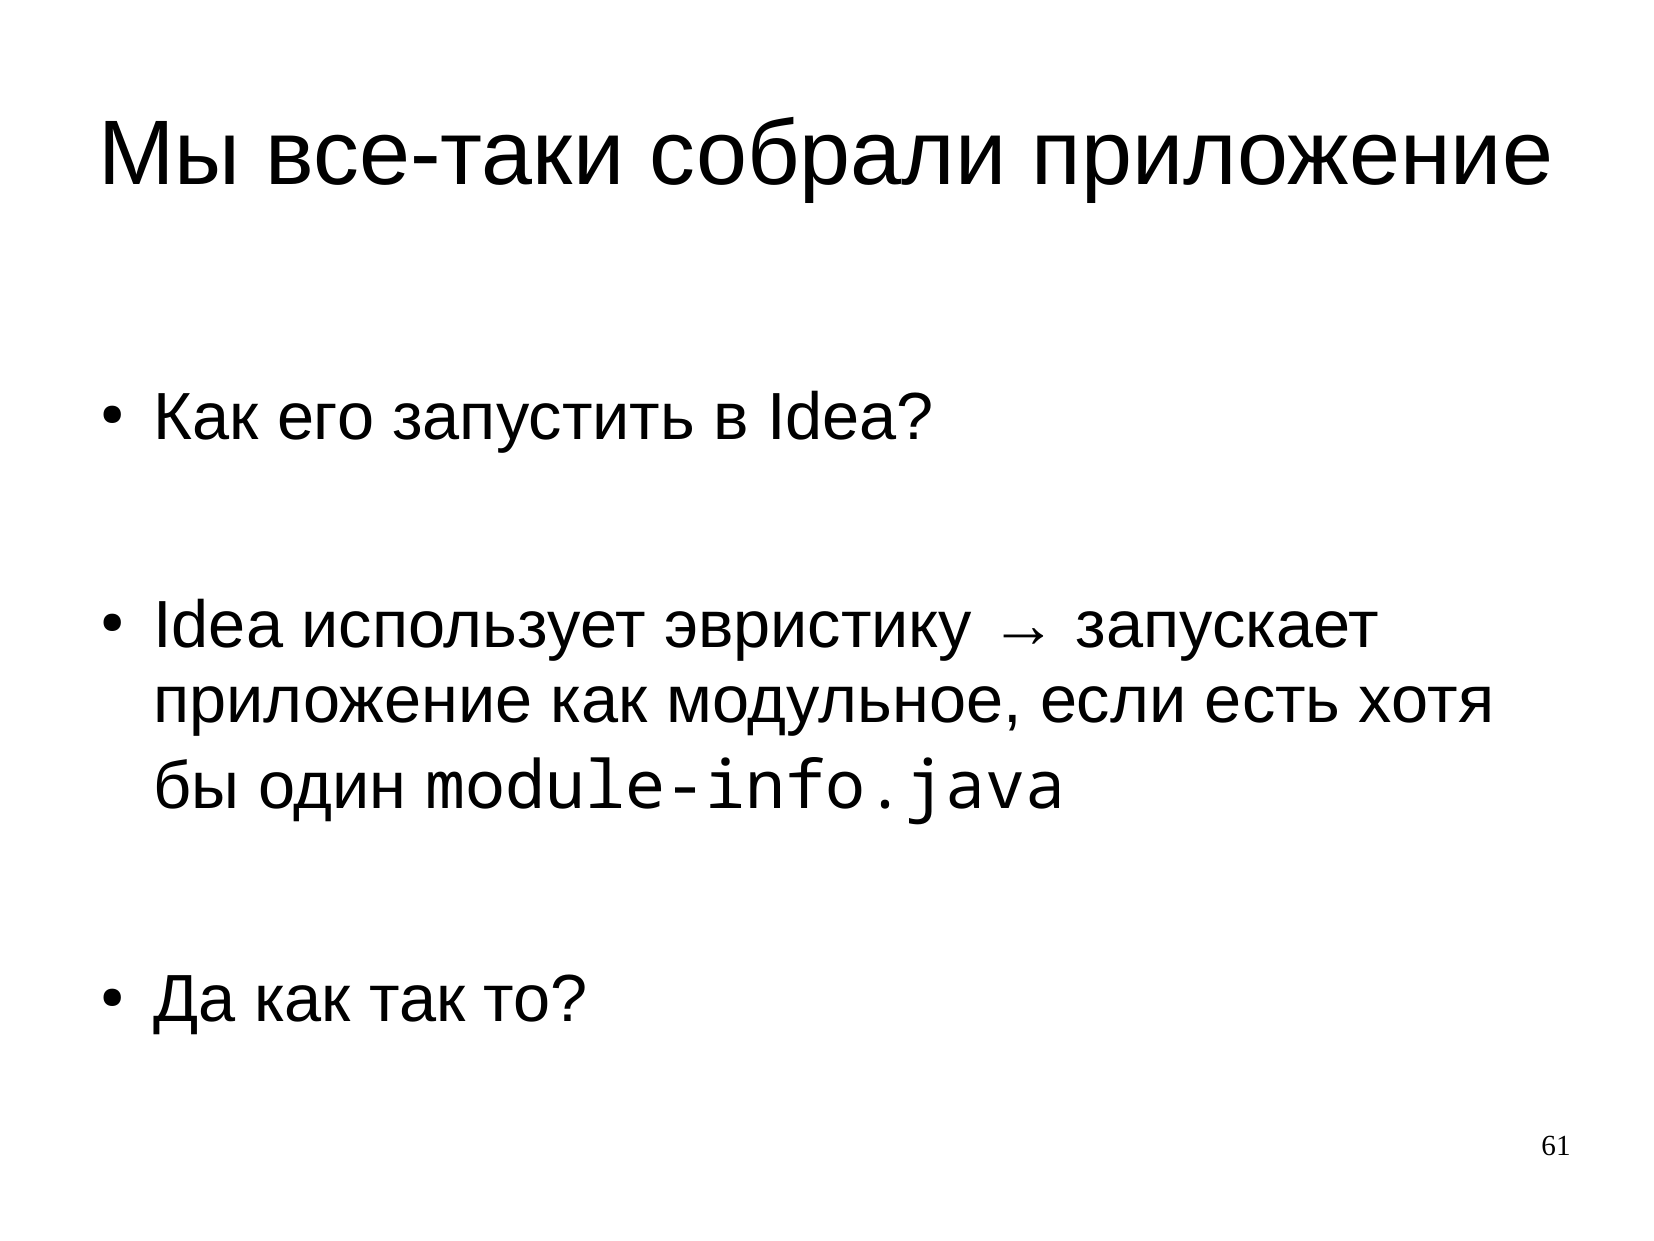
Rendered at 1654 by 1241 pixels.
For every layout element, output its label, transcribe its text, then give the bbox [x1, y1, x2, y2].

title Мы все-таки собрали приложение [82, 49, 1571, 257]
list Как его запустить в Idea? Idea использует эвристику → запускает приложение как модульное, если есть хотя бы один module-info.java Да как так то? [82, 378, 1571, 1099]
